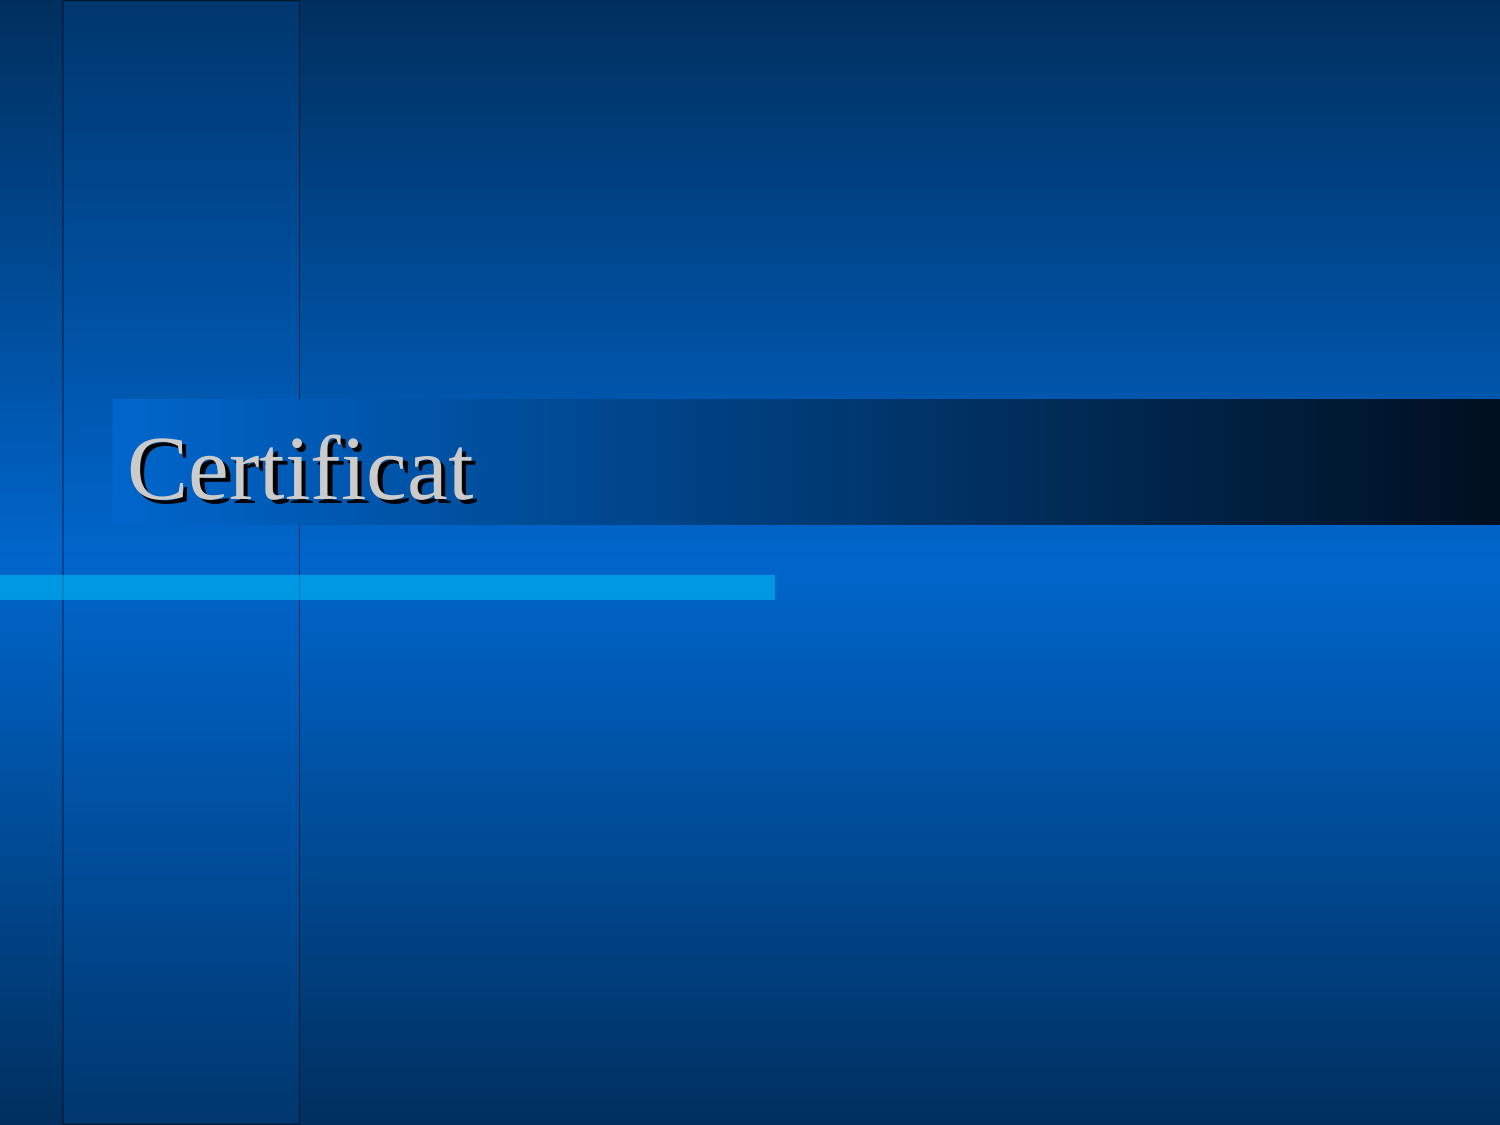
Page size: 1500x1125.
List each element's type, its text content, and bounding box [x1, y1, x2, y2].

title Certificat [112, 374, 1388, 563]
